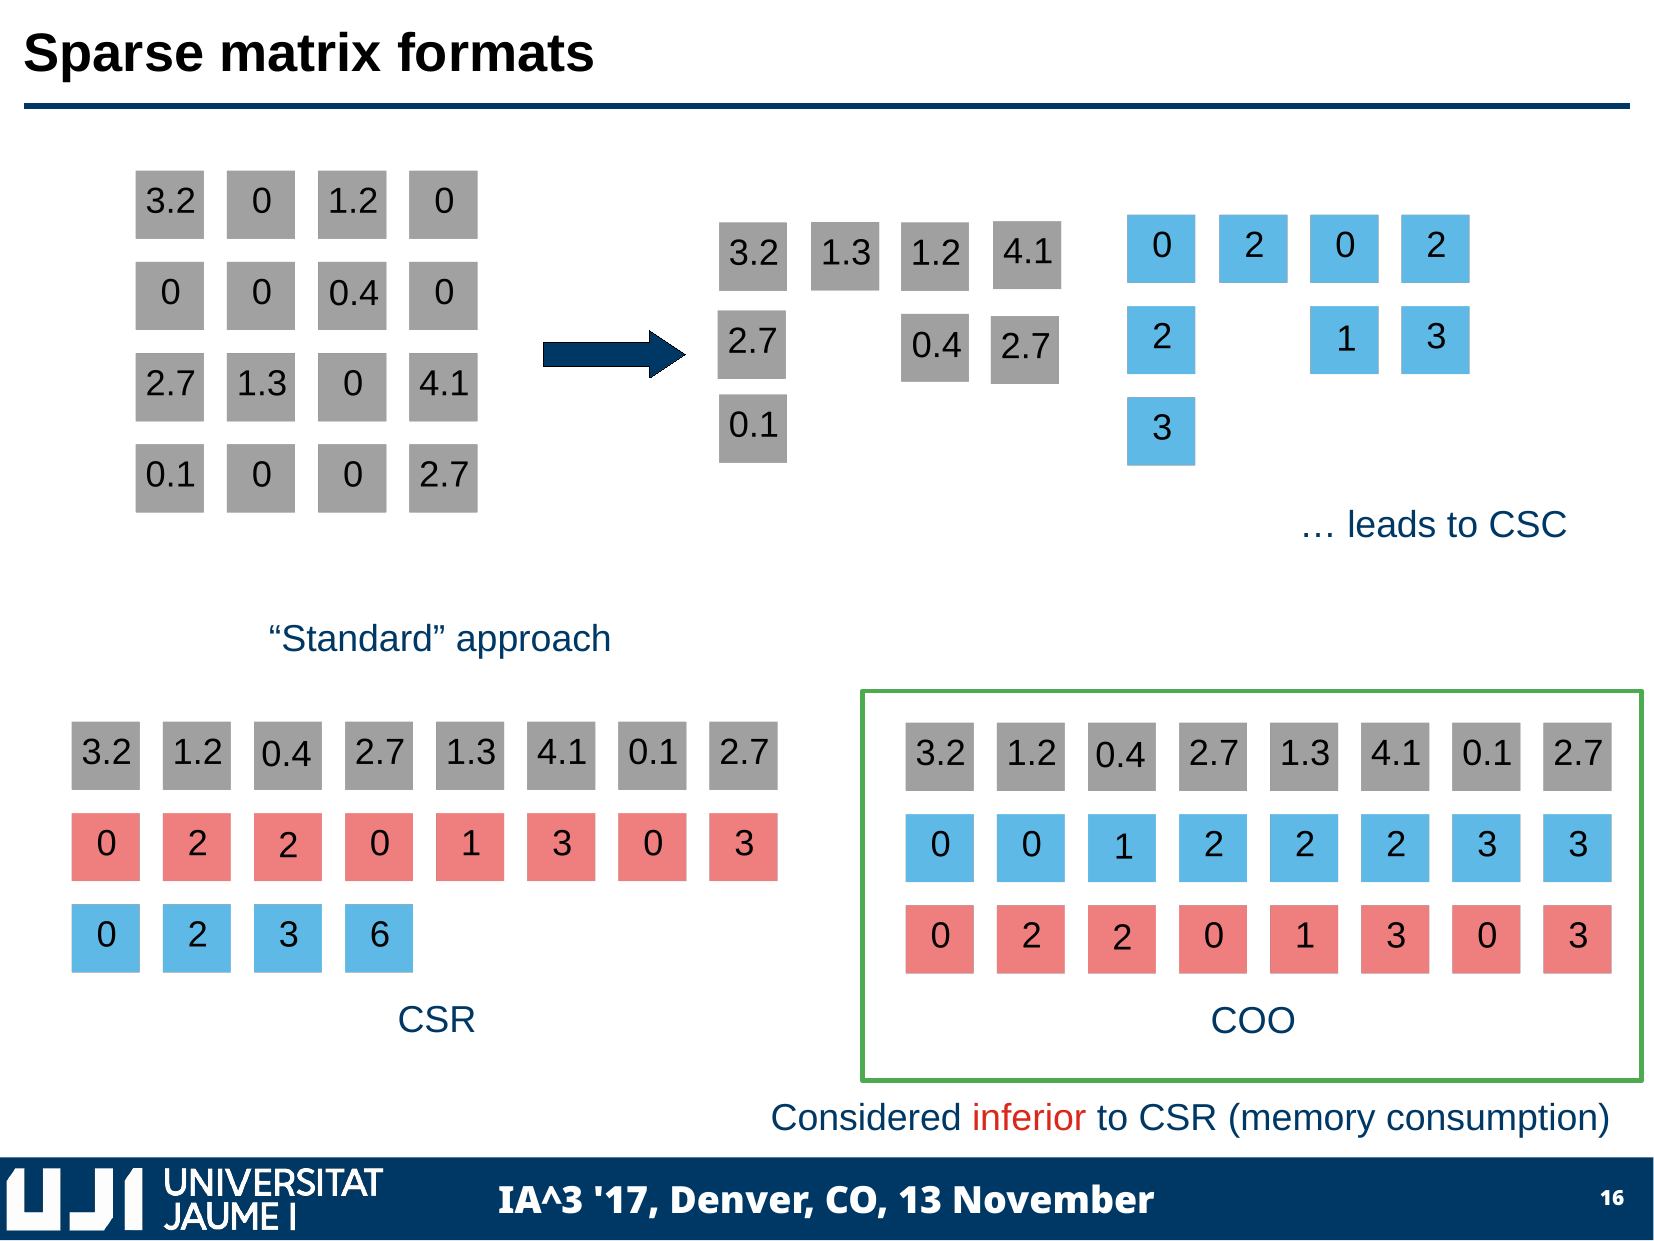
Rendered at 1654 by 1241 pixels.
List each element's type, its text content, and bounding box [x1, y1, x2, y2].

text_box COO [1195, 992, 1311, 1049]
text_box CSR [382, 991, 492, 1049]
picture [128, 163, 485, 520]
text_box [543, 330, 686, 378]
picture [0, 1158, 390, 1241]
picture [898, 715, 1619, 981]
text_box … leads to CSC [1284, 496, 1583, 553]
title Sparse matrix formats [23, 0, 1630, 107]
text_box Considered inferior to CSR (memory consumption) [755, 1088, 1626, 1146]
text_box “Standard” approach [253, 610, 627, 668]
picture [710, 207, 1477, 473]
picture [64, 714, 785, 980]
